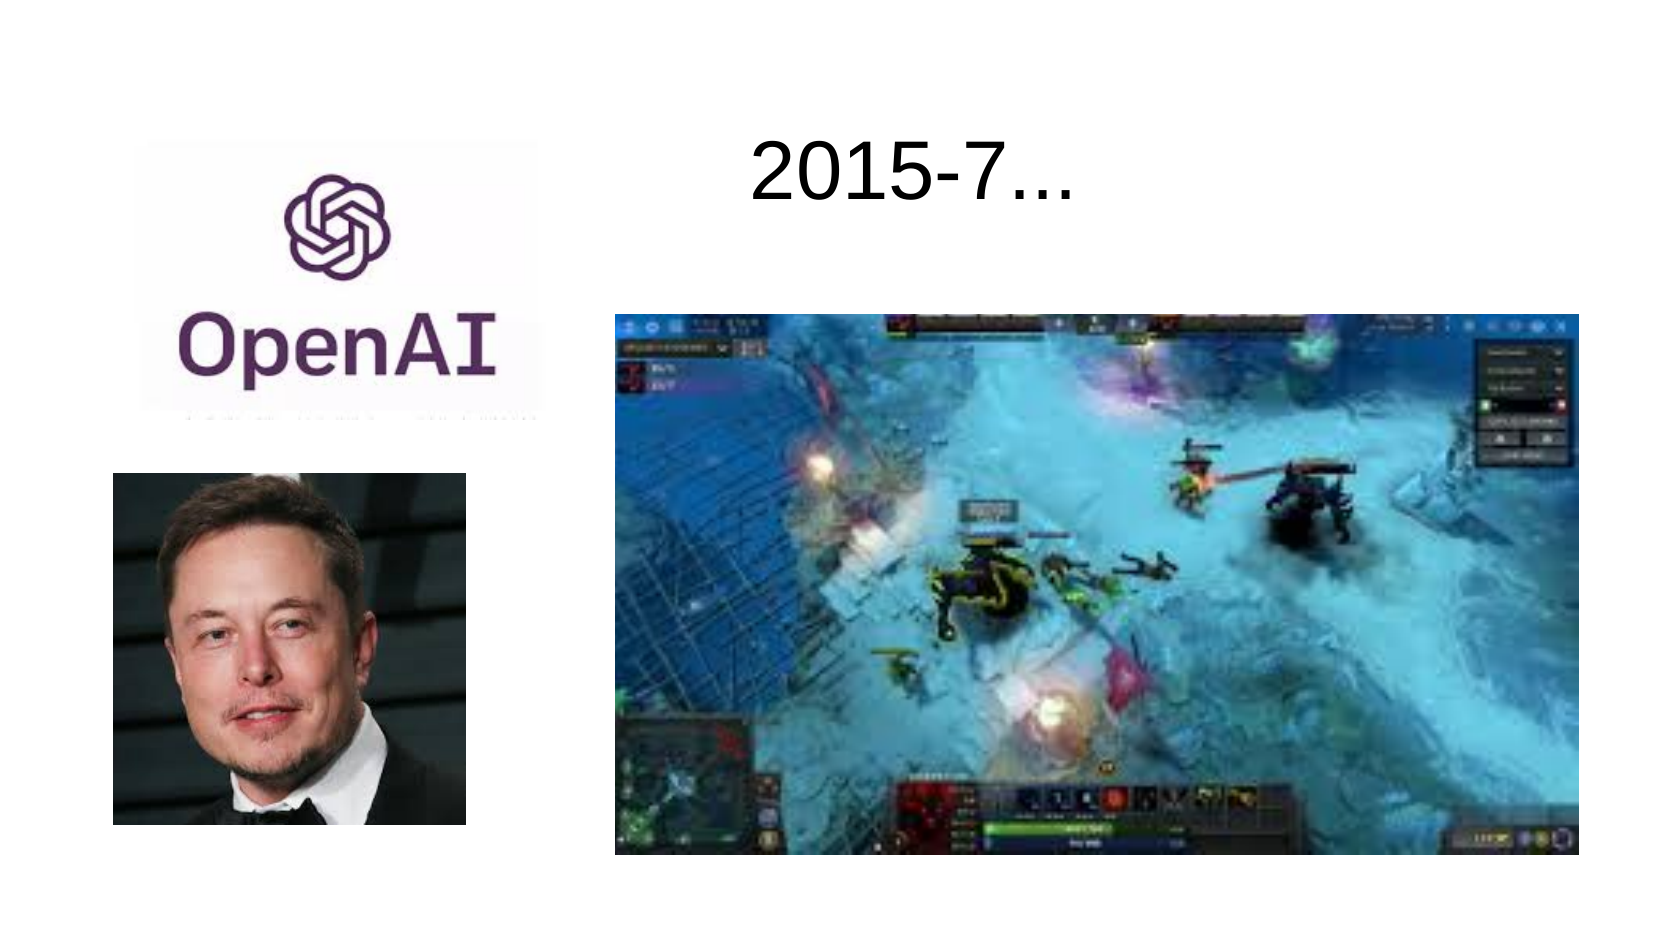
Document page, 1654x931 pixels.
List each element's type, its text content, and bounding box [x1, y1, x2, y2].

picture [123, 135, 556, 421]
text_box 2015-7... [735, 117, 1606, 211]
picture [615, 314, 1579, 855]
picture [113, 473, 466, 826]
